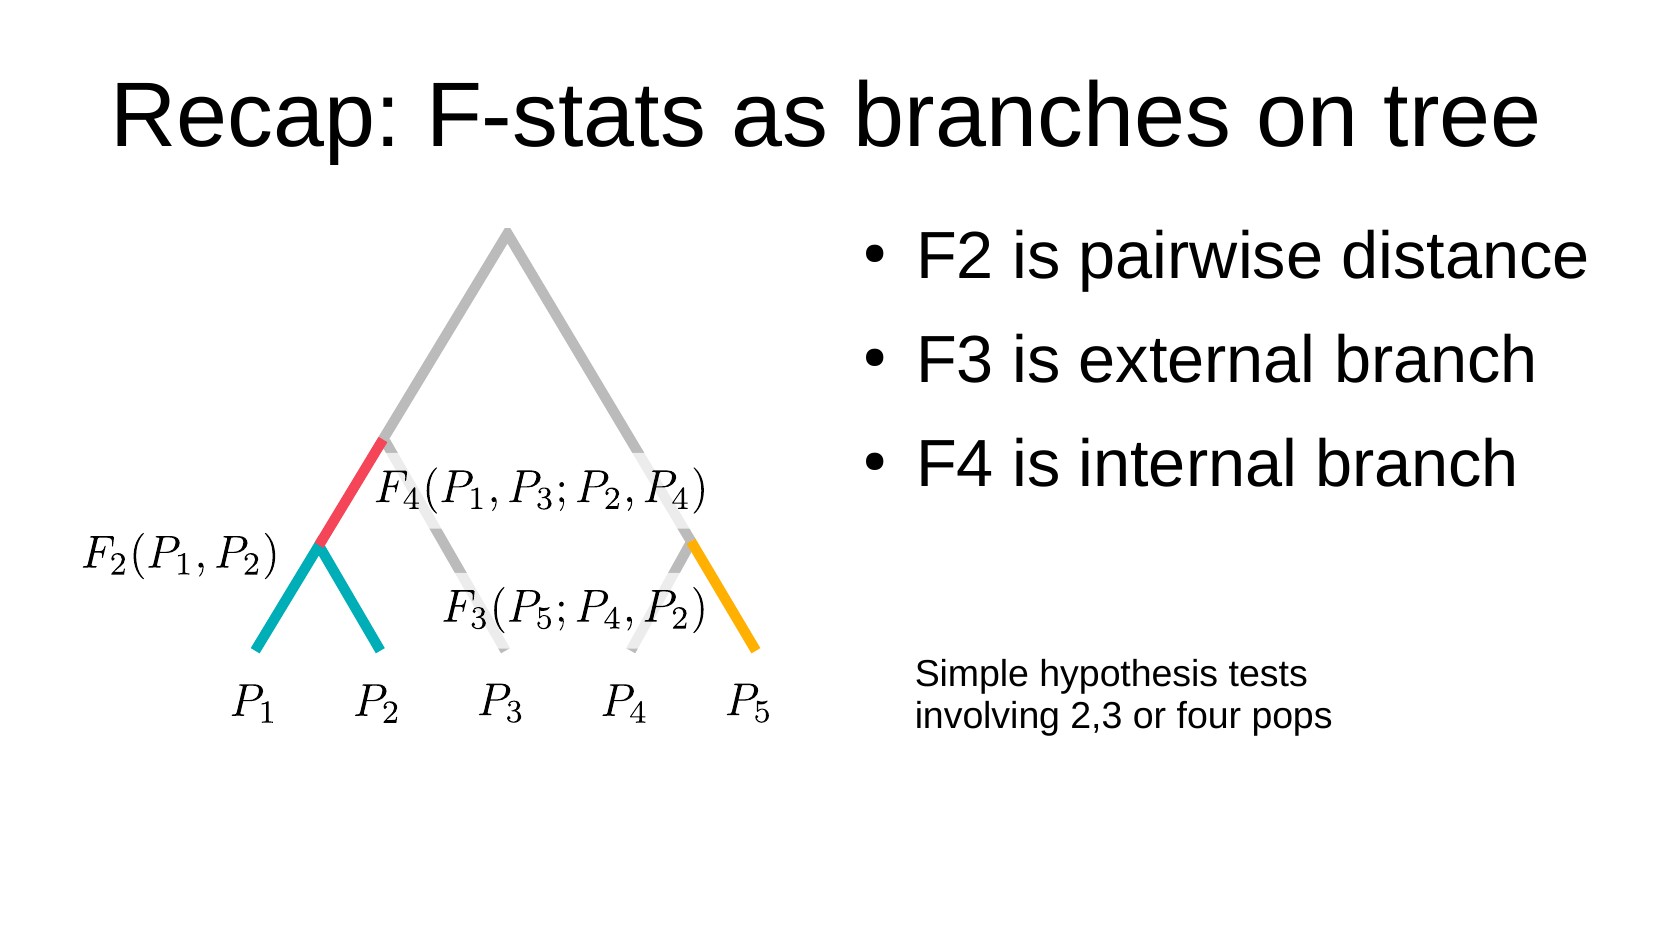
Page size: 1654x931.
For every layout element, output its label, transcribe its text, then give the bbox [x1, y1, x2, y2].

picture [82, 228, 809, 747]
list F2 is pairwise distance F3 is external branch F4 is internal branch [845, 217, 1654, 758]
title Recap: F-stats as branches on tree [82, 37, 1571, 193]
text_box Simple hypothesis tests involving 2,3 or four pops [900, 645, 1396, 744]
